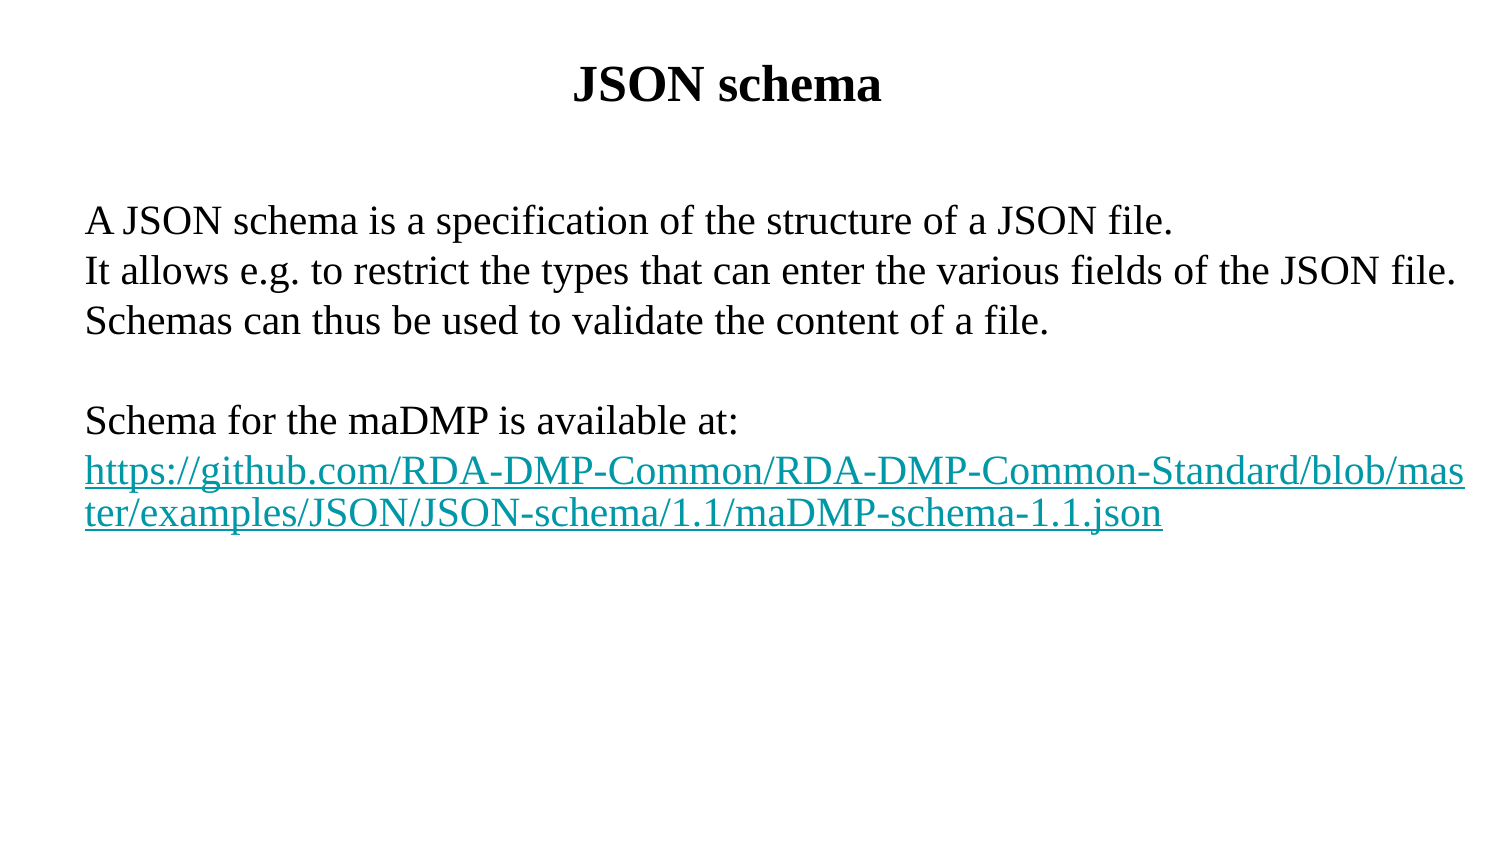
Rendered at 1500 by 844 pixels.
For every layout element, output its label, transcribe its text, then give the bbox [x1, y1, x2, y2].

title JSON schema [51, 34, 1404, 178]
text_box A JSON schema is a specification of the structure of a JSON file. It allows e.g. to restrict the types that can enter the various fields of the JSON file. Schemas can thus be used to validate the content of a file. Schema for the maDMP is available at: https://github.com/RDA-DMP-Common/RDA-DMP-Common-Standard/blob/master/examples/JSON/JSON-schema/1.1/maDMP-schema-1.1.json [69, 177, 1481, 558]
